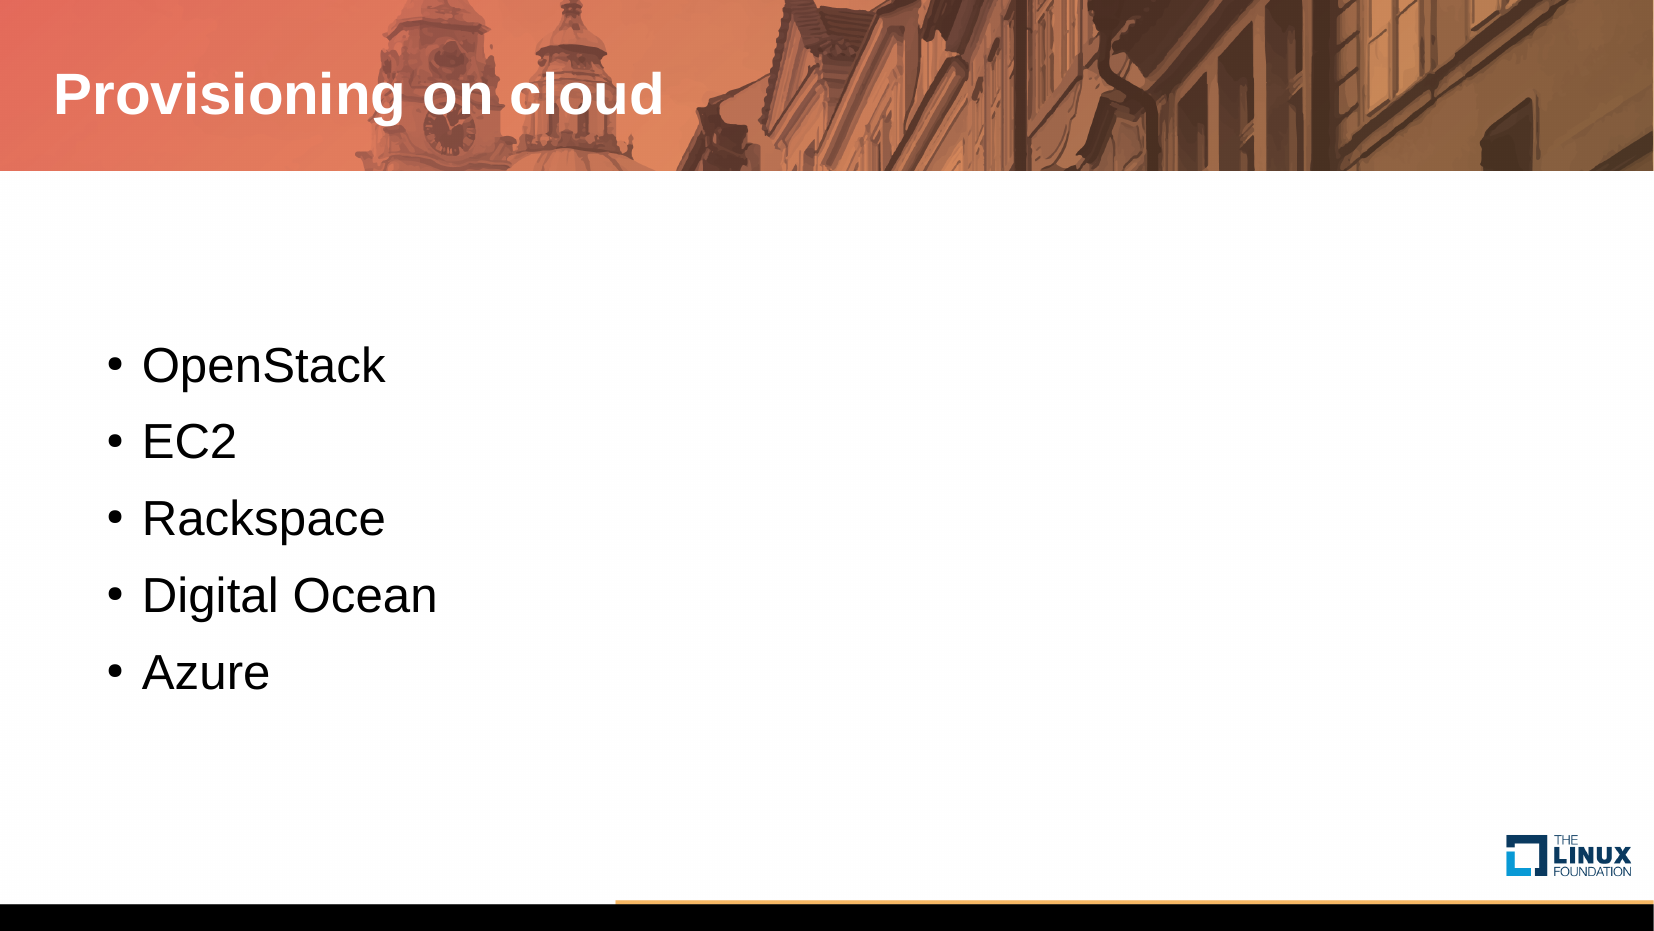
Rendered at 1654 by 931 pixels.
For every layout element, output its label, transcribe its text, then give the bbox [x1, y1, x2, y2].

title Provisioning on cloud [53, 21, 1571, 167]
picture [0, 0, 1654, 931]
list OpenStack EC2 Rackspace Digital Ocean Azure [94, 337, 1583, 700]
